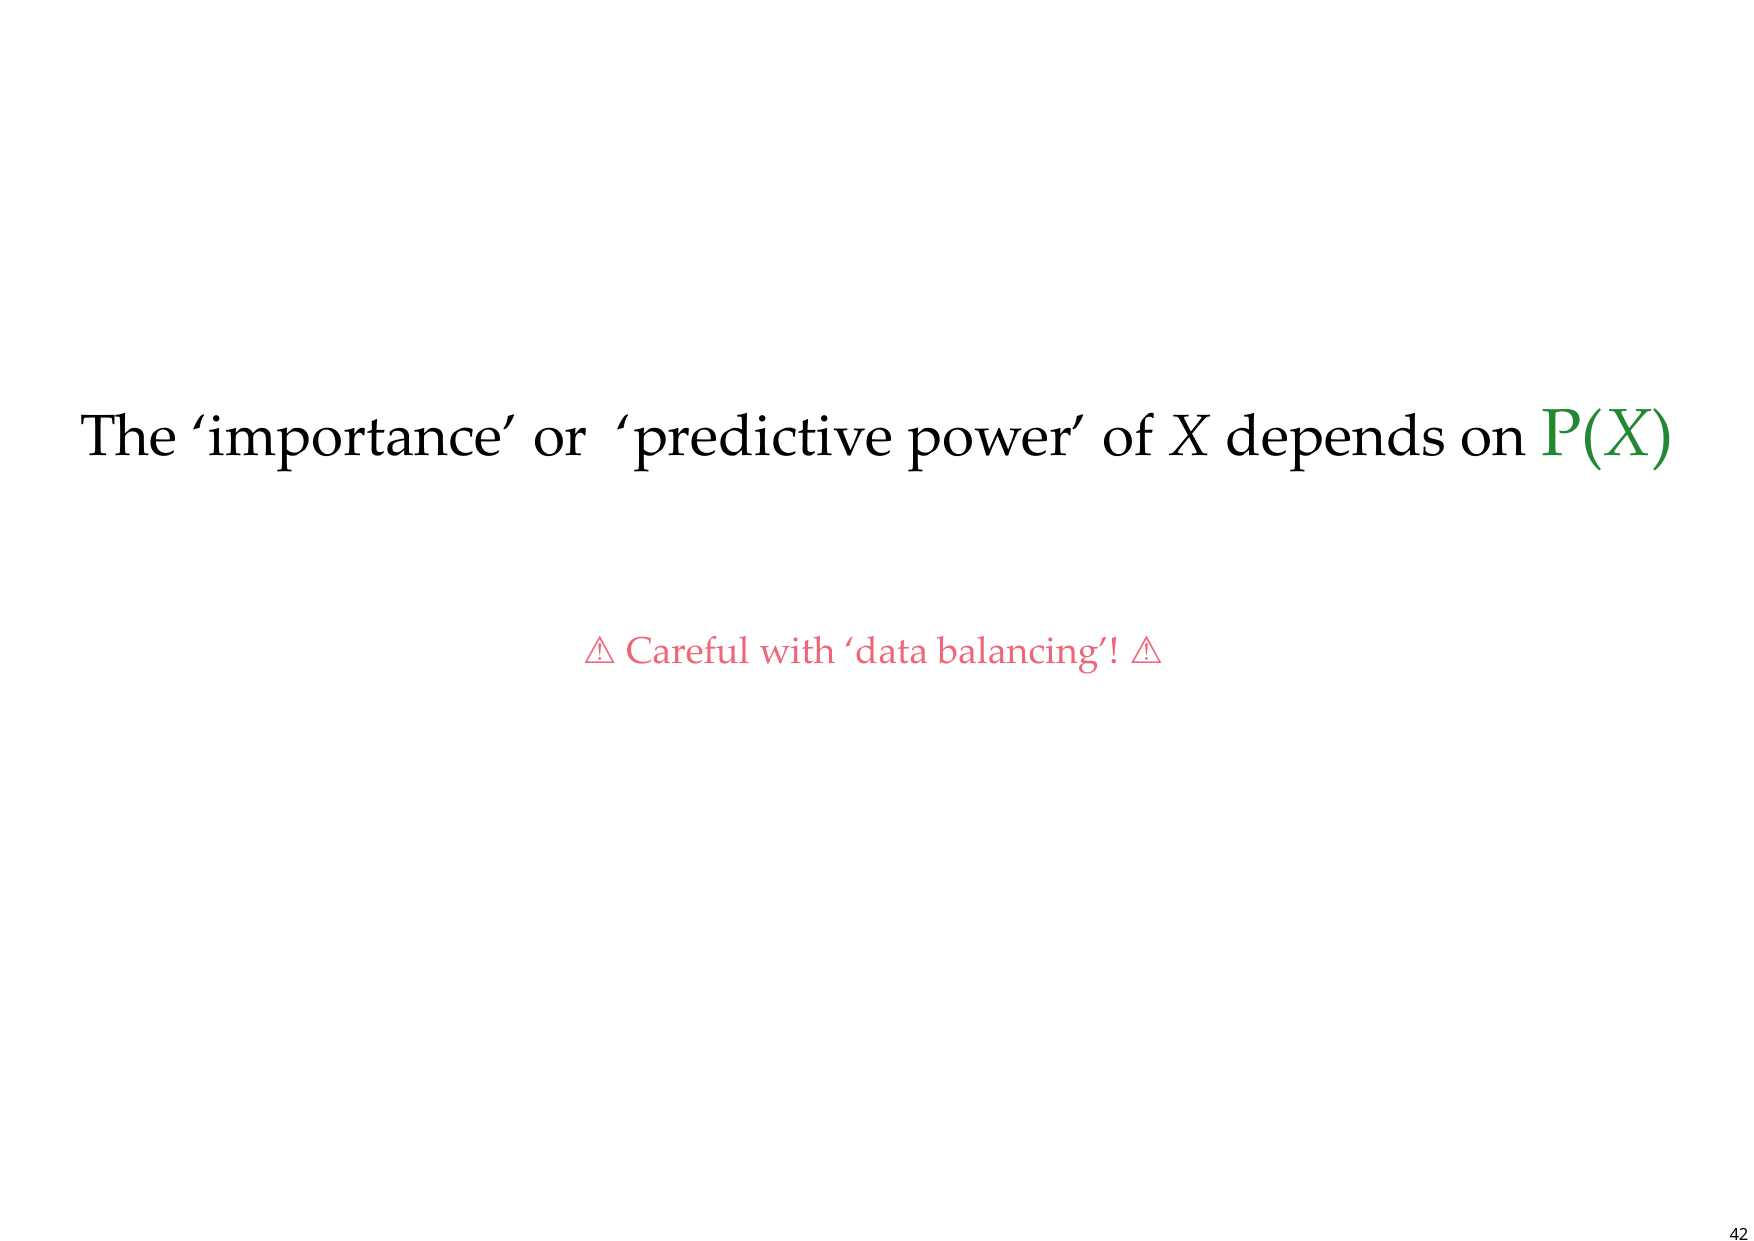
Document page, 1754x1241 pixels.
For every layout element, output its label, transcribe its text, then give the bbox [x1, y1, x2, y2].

text_box The ‘importance’ or ‘predictive power’ of X depends on P(X) [65, 398, 1689, 482]
text_box ⚠ Careful with ‘data balancing’! ⚠ [568, 628, 1205, 682]
